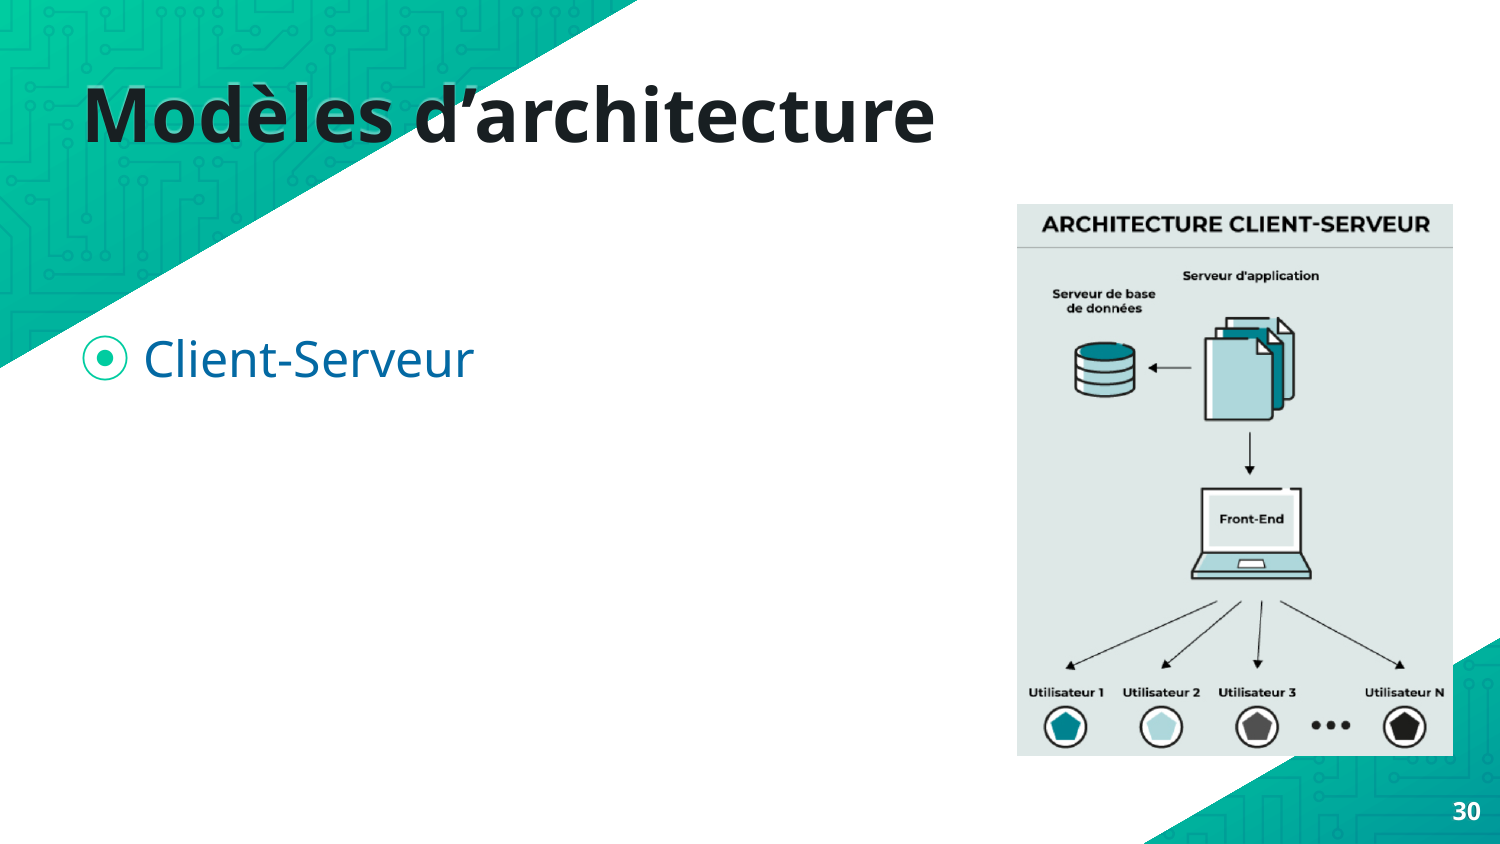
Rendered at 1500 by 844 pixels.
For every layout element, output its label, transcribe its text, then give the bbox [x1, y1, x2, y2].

list Client-Serveur [68, 318, 1288, 406]
title Modèles d’architecture [81, 78, 1301, 160]
slide_number <numéro> [1391, 779, 1482, 844]
picture [1017, 204, 1453, 756]
